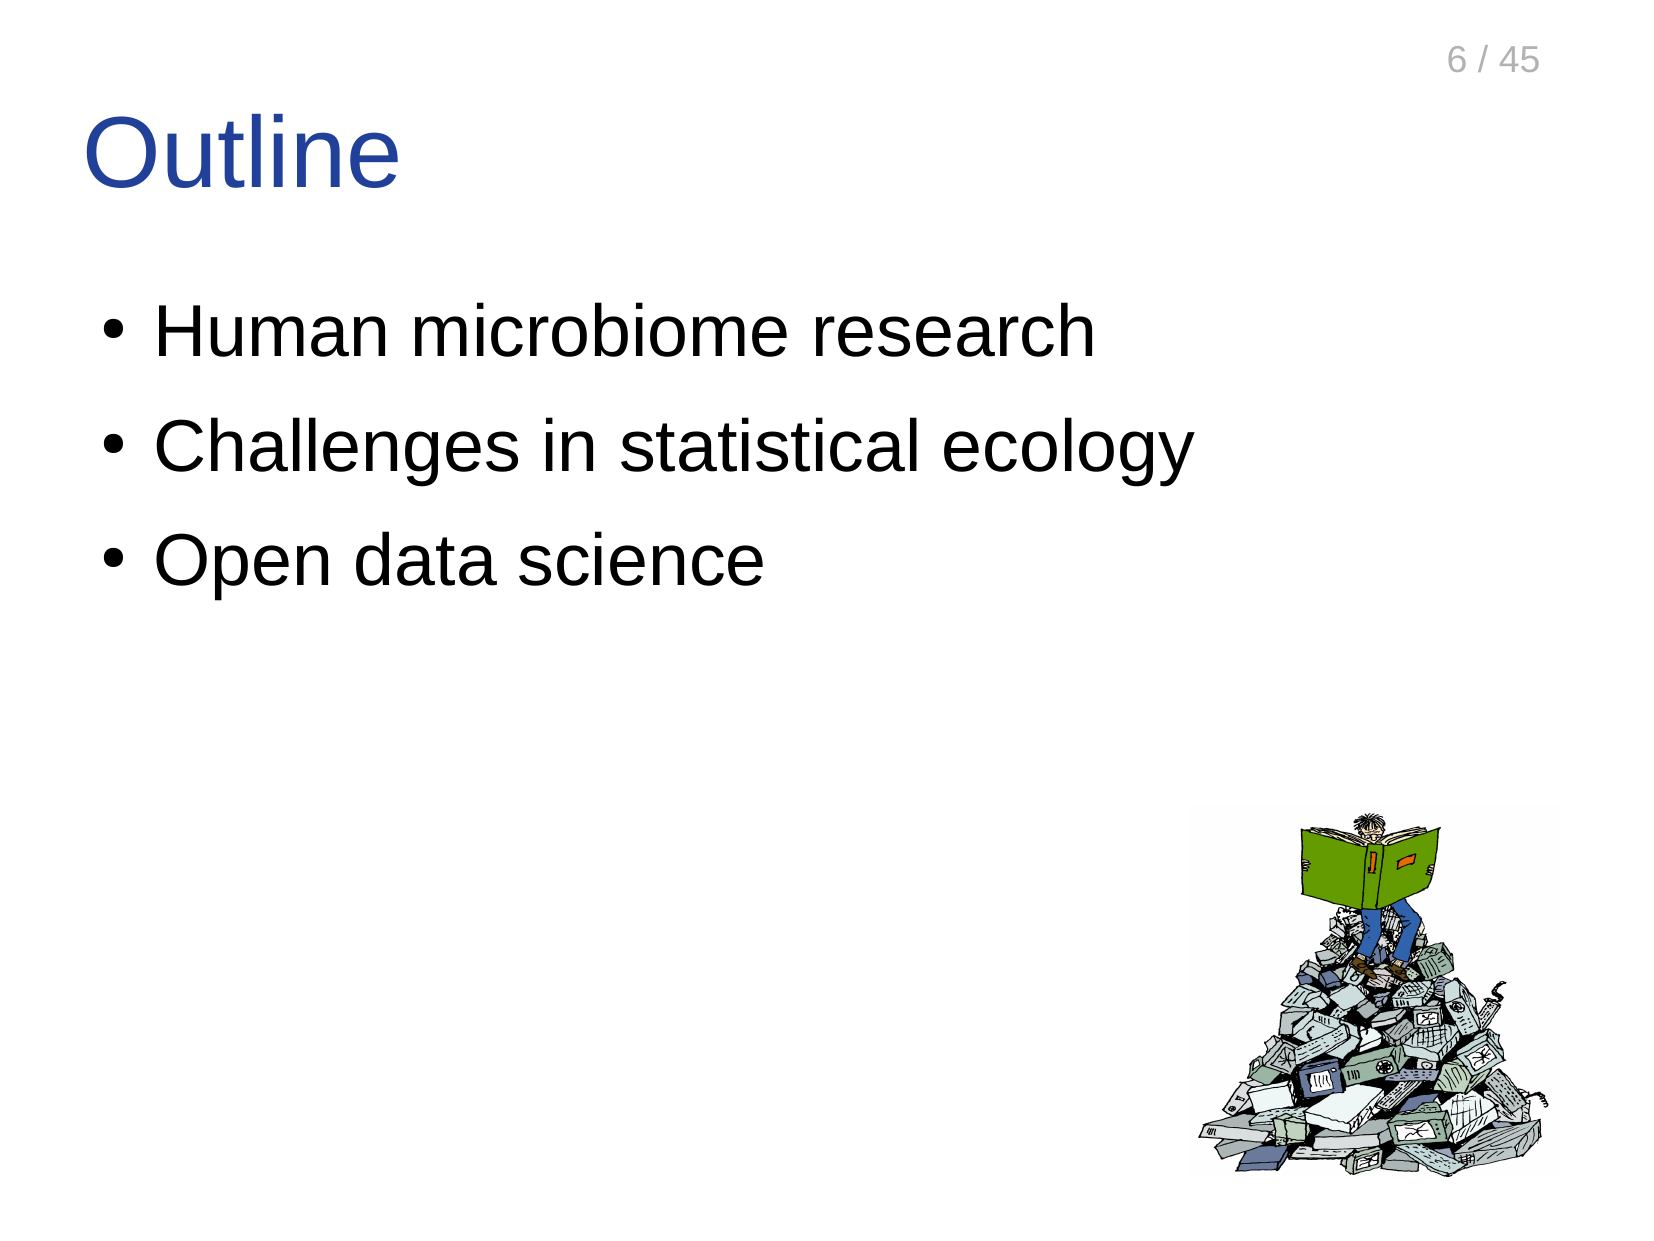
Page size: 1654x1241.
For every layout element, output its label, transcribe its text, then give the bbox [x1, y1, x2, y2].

title Outline [82, 49, 1571, 257]
text_box <number> / 45 [1431, 31, 1654, 94]
picture [1189, 805, 1561, 1177]
list Human microbiome research Challenges in statistical ecology Open data science [82, 290, 1571, 1010]
